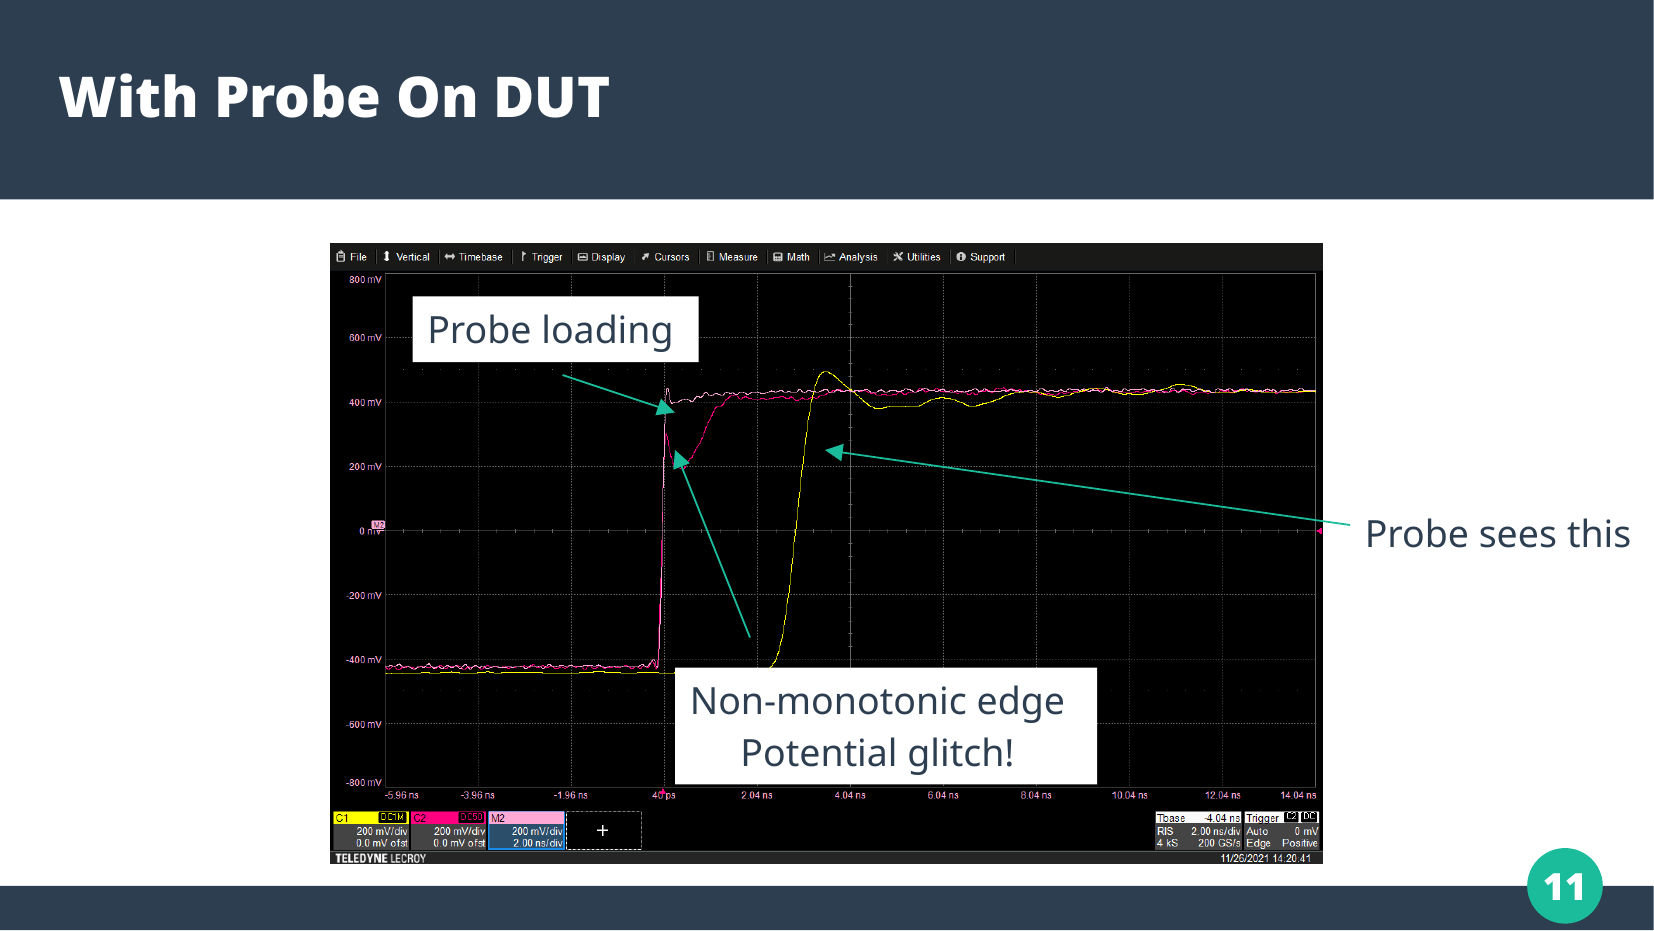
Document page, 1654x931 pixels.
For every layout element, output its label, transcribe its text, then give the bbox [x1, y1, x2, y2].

title With Probe On DUT [59, 37, 1595, 155]
picture [330, 243, 1323, 864]
text_box Probe loading [412, 300, 699, 359]
text_box Probe sees this [1350, 504, 1654, 563]
text_box Non-monotonic edge Potential glitch! [675, 675, 1098, 777]
